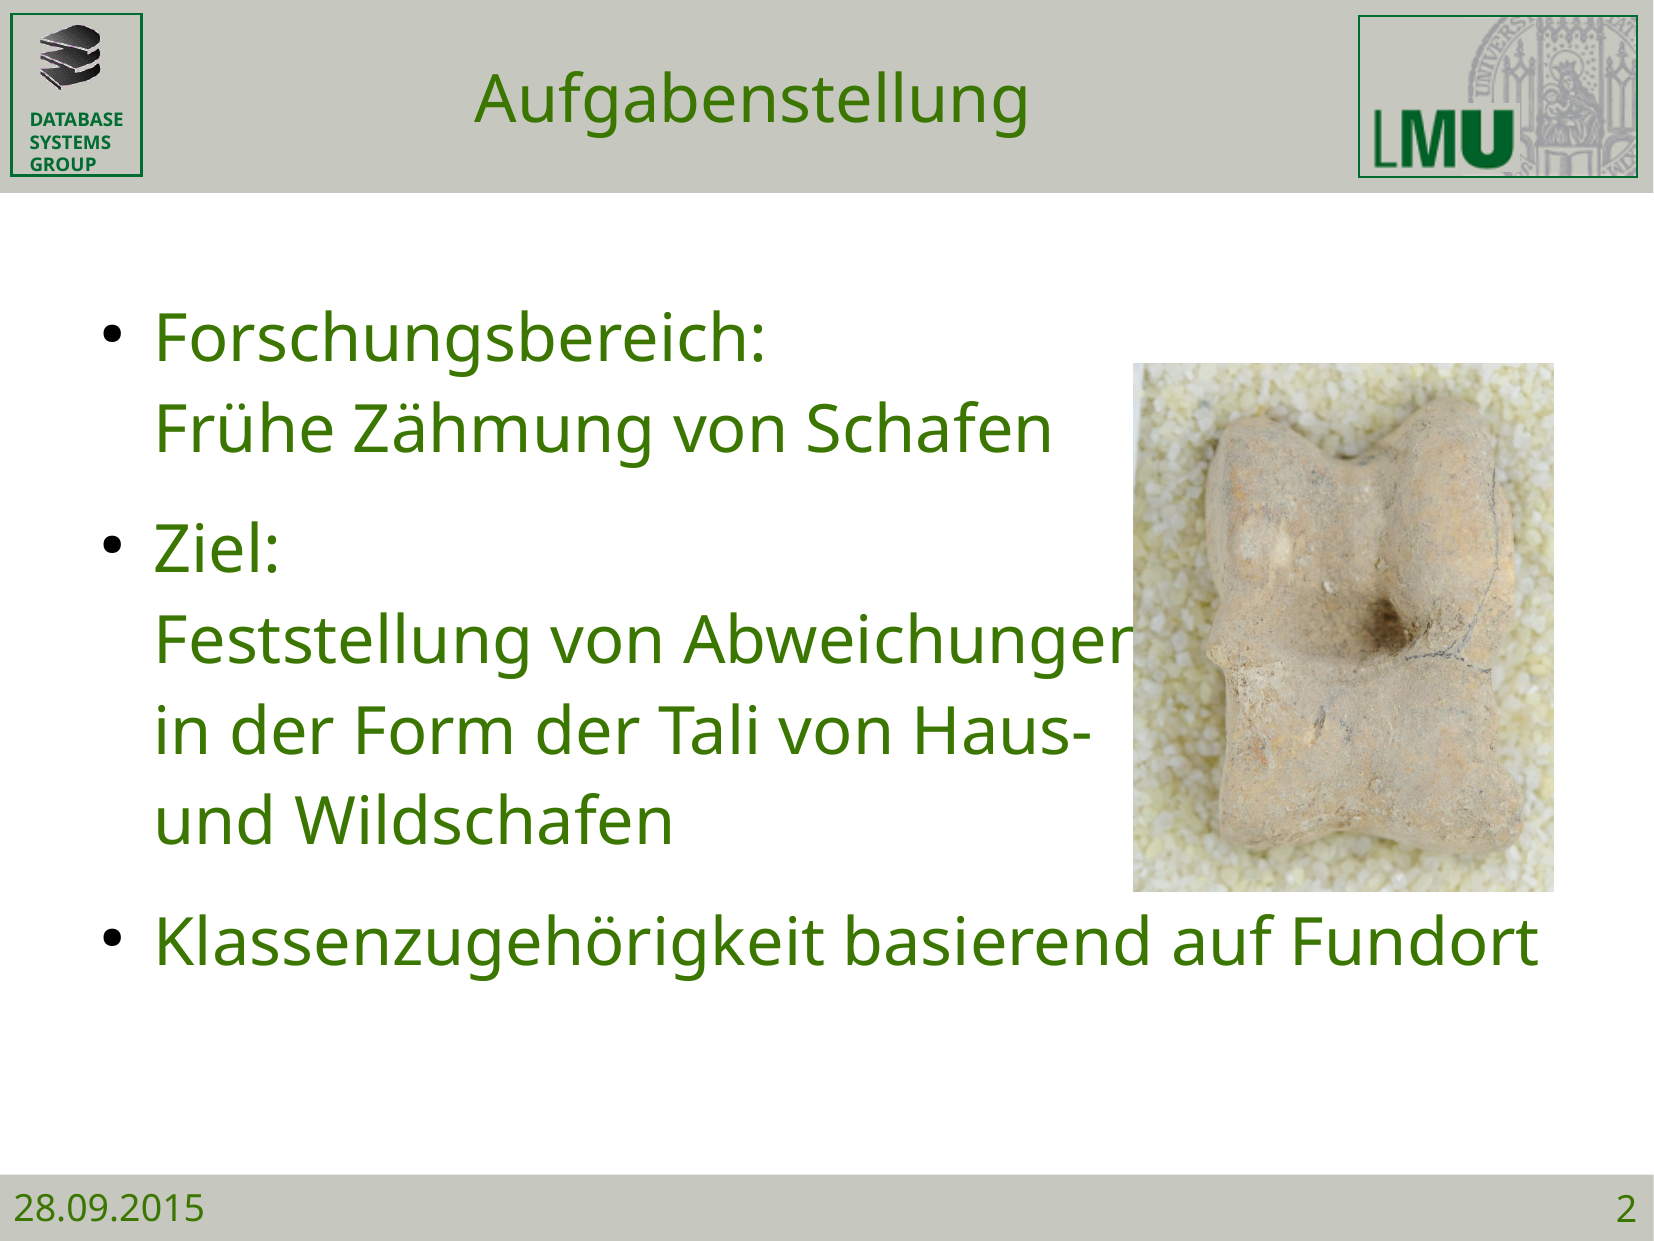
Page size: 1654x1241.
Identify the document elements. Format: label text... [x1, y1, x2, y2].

title Aufgabenstellung [183, 17, 1323, 177]
picture [1369, 17, 1636, 176]
picture [1133, 363, 1554, 892]
picture [36, 21, 104, 94]
list Forschungsbereich: Frühe Zähmung von Schafen Ziel: Feststellung von Abweichungen in der Form der Tali von Haus- und Wildschafen Klassenzugehörigkeit basierend auf Fundort [82, 290, 1571, 1087]
